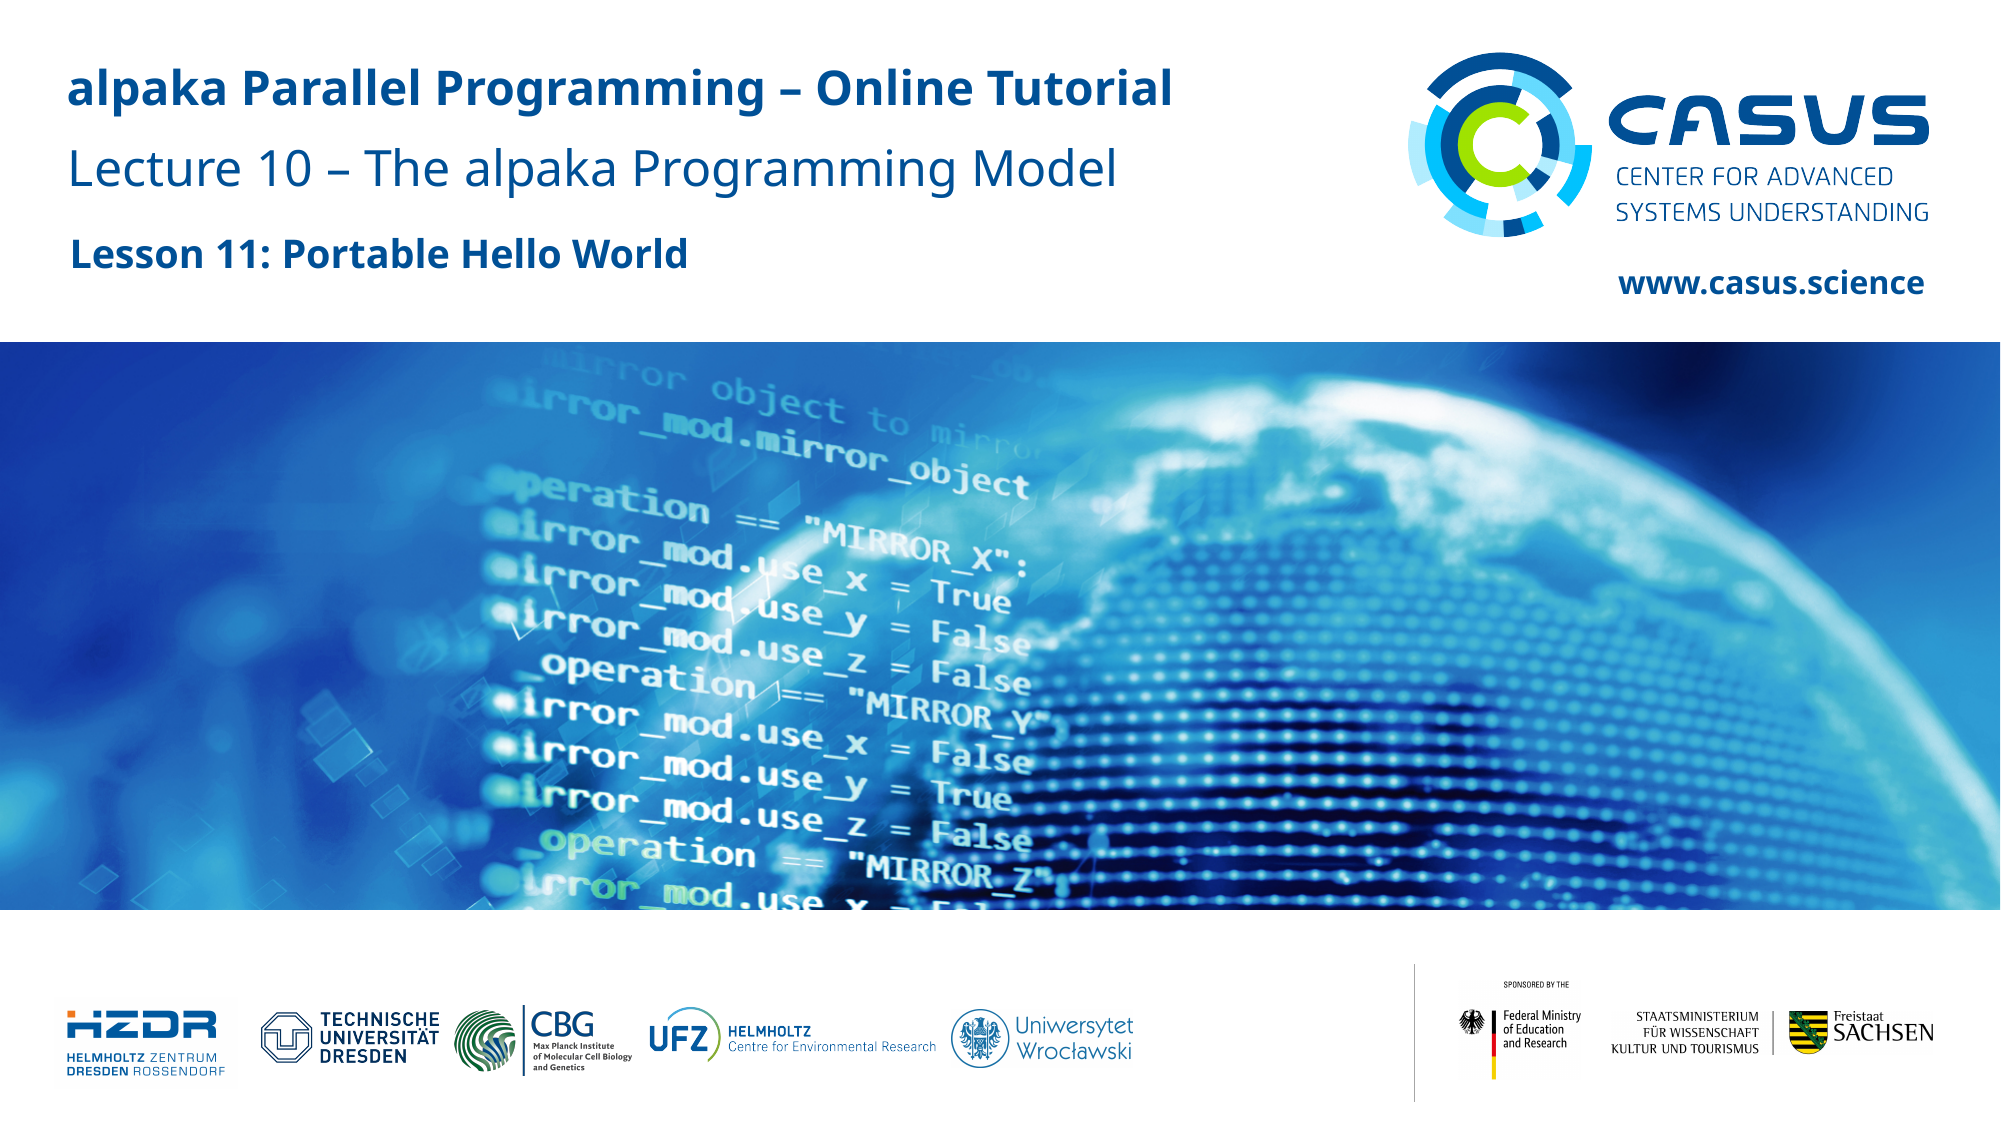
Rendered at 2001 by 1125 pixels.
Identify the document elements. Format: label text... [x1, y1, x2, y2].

picture [1458, 980, 1581, 1080]
picture [1408, 52, 1929, 238]
picture [261, 1012, 439, 1063]
picture [0, 342, 2001, 910]
picture [1611, 1011, 1933, 1055]
picture [54, 997, 238, 1089]
text_box Lesson 11: Portable Hello World [54, 219, 1377, 289]
picture [454, 982, 1133, 1084]
title alpaka Parallel Programming – Online Tutorial [66, 53, 1389, 122]
subtitle Lecture 10 – The alpaka Programming Model [67, 132, 1390, 202]
